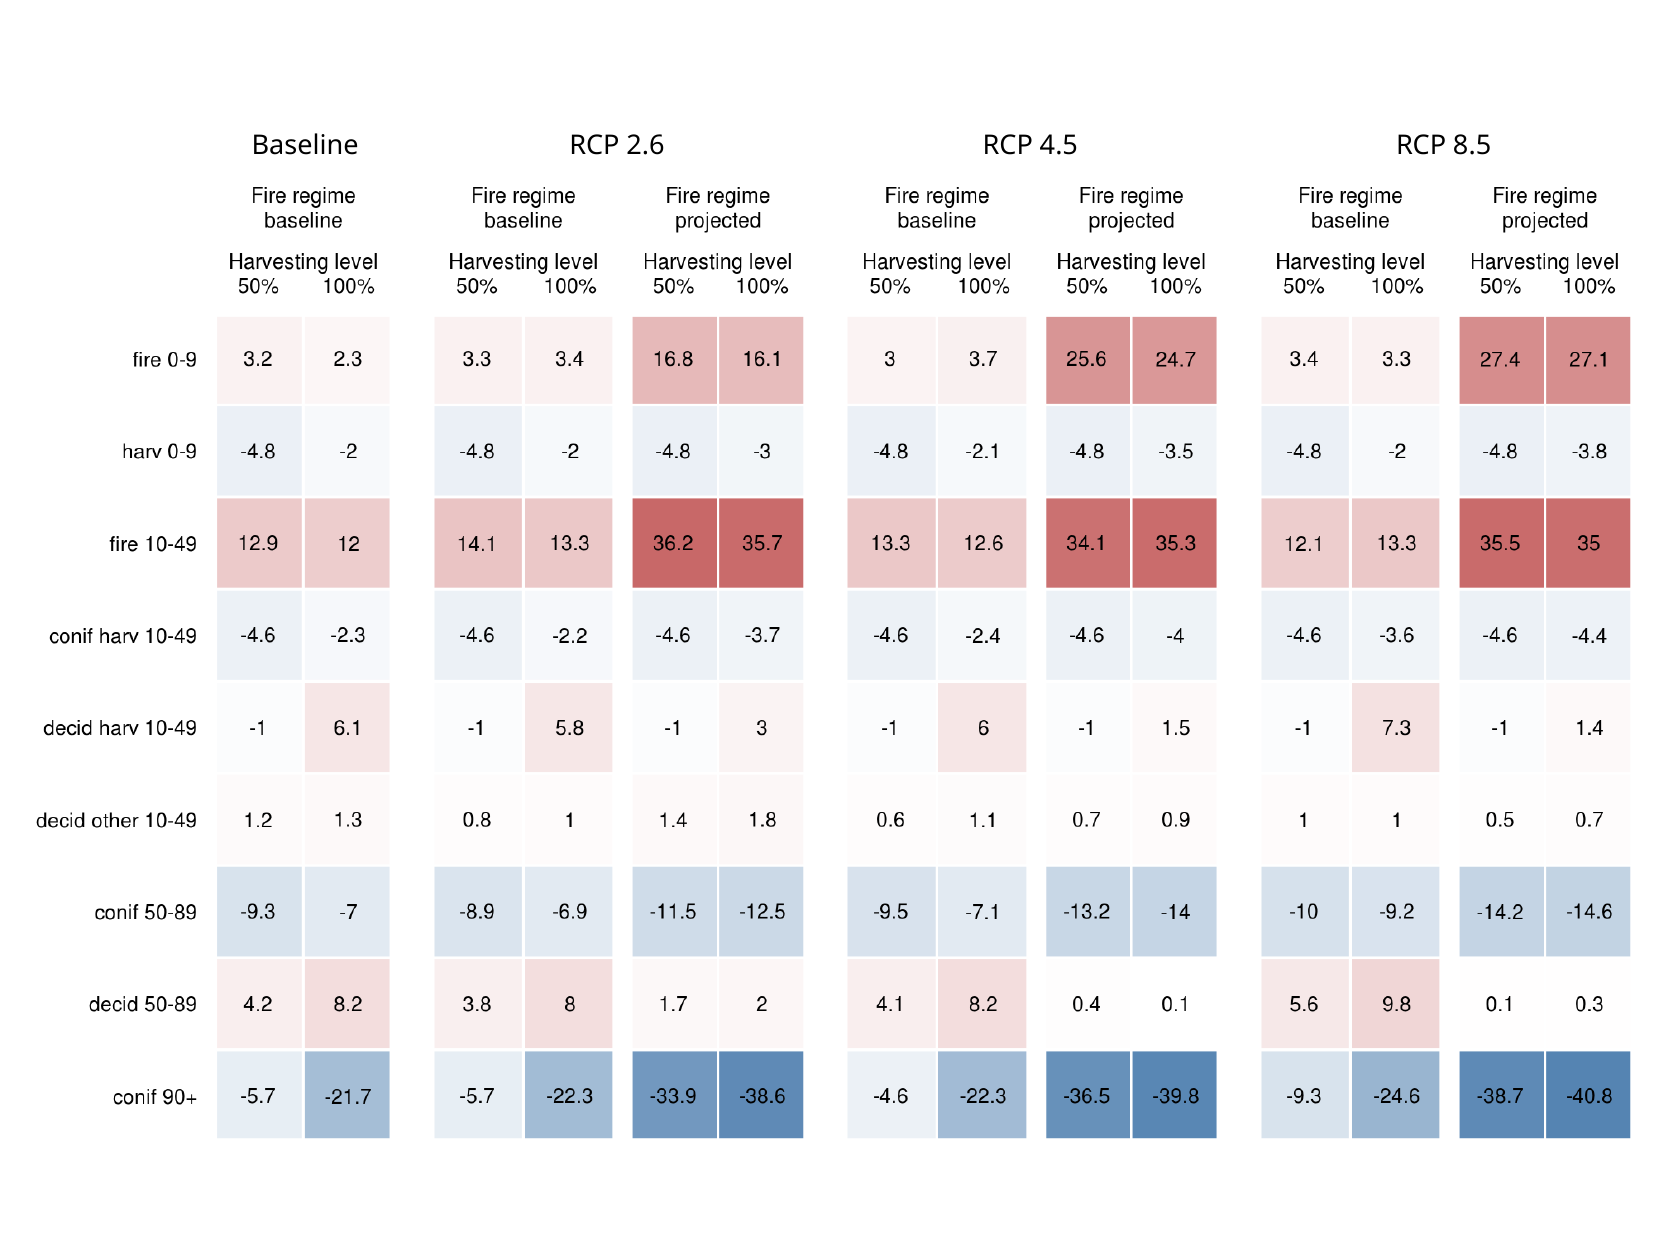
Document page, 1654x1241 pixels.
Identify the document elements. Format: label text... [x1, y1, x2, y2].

text_box RCP 8.5 [1367, 118, 1521, 167]
text_box RCP 2.6 [540, 118, 694, 167]
text_box Baseline [228, 118, 382, 167]
text_box RCP 4.5 [953, 118, 1107, 167]
picture [0, 165, 1654, 1158]
